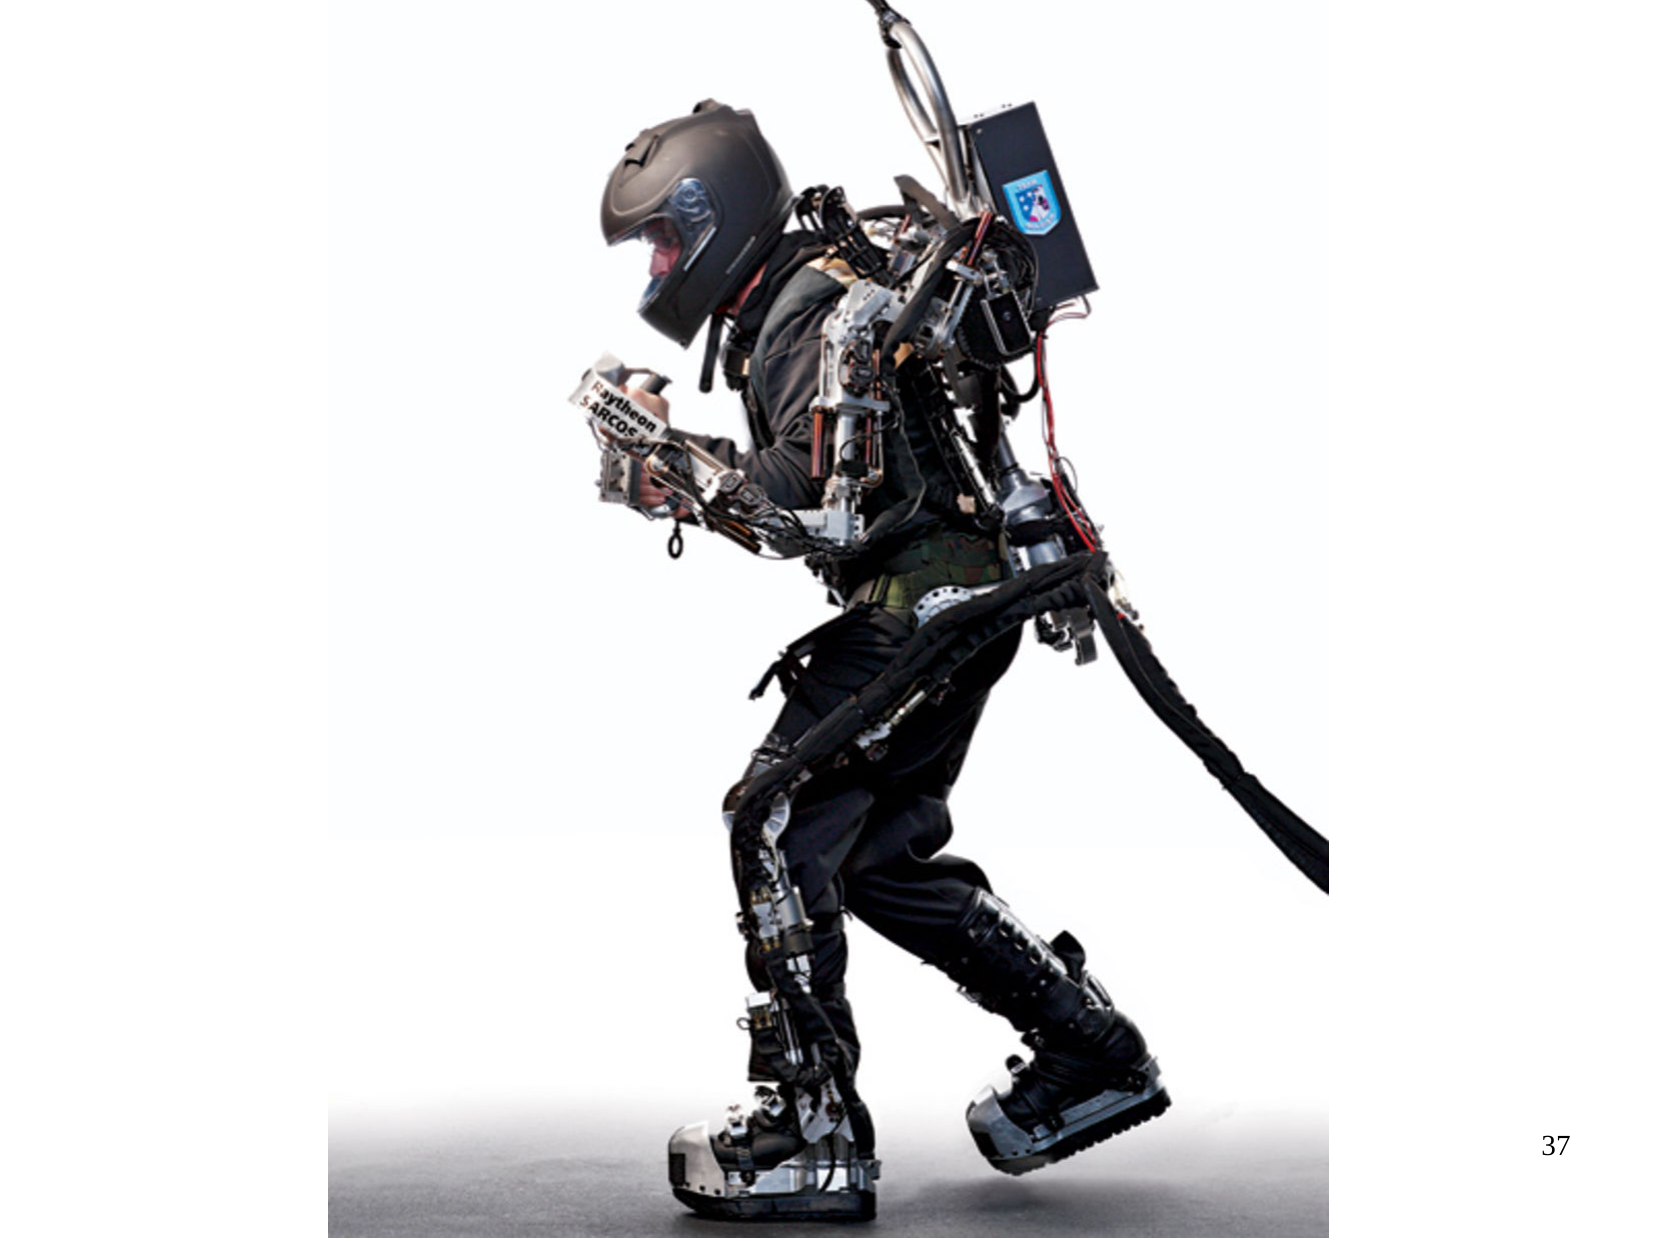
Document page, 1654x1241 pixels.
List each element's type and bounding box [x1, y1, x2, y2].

picture [328, 0, 1329, 1238]
